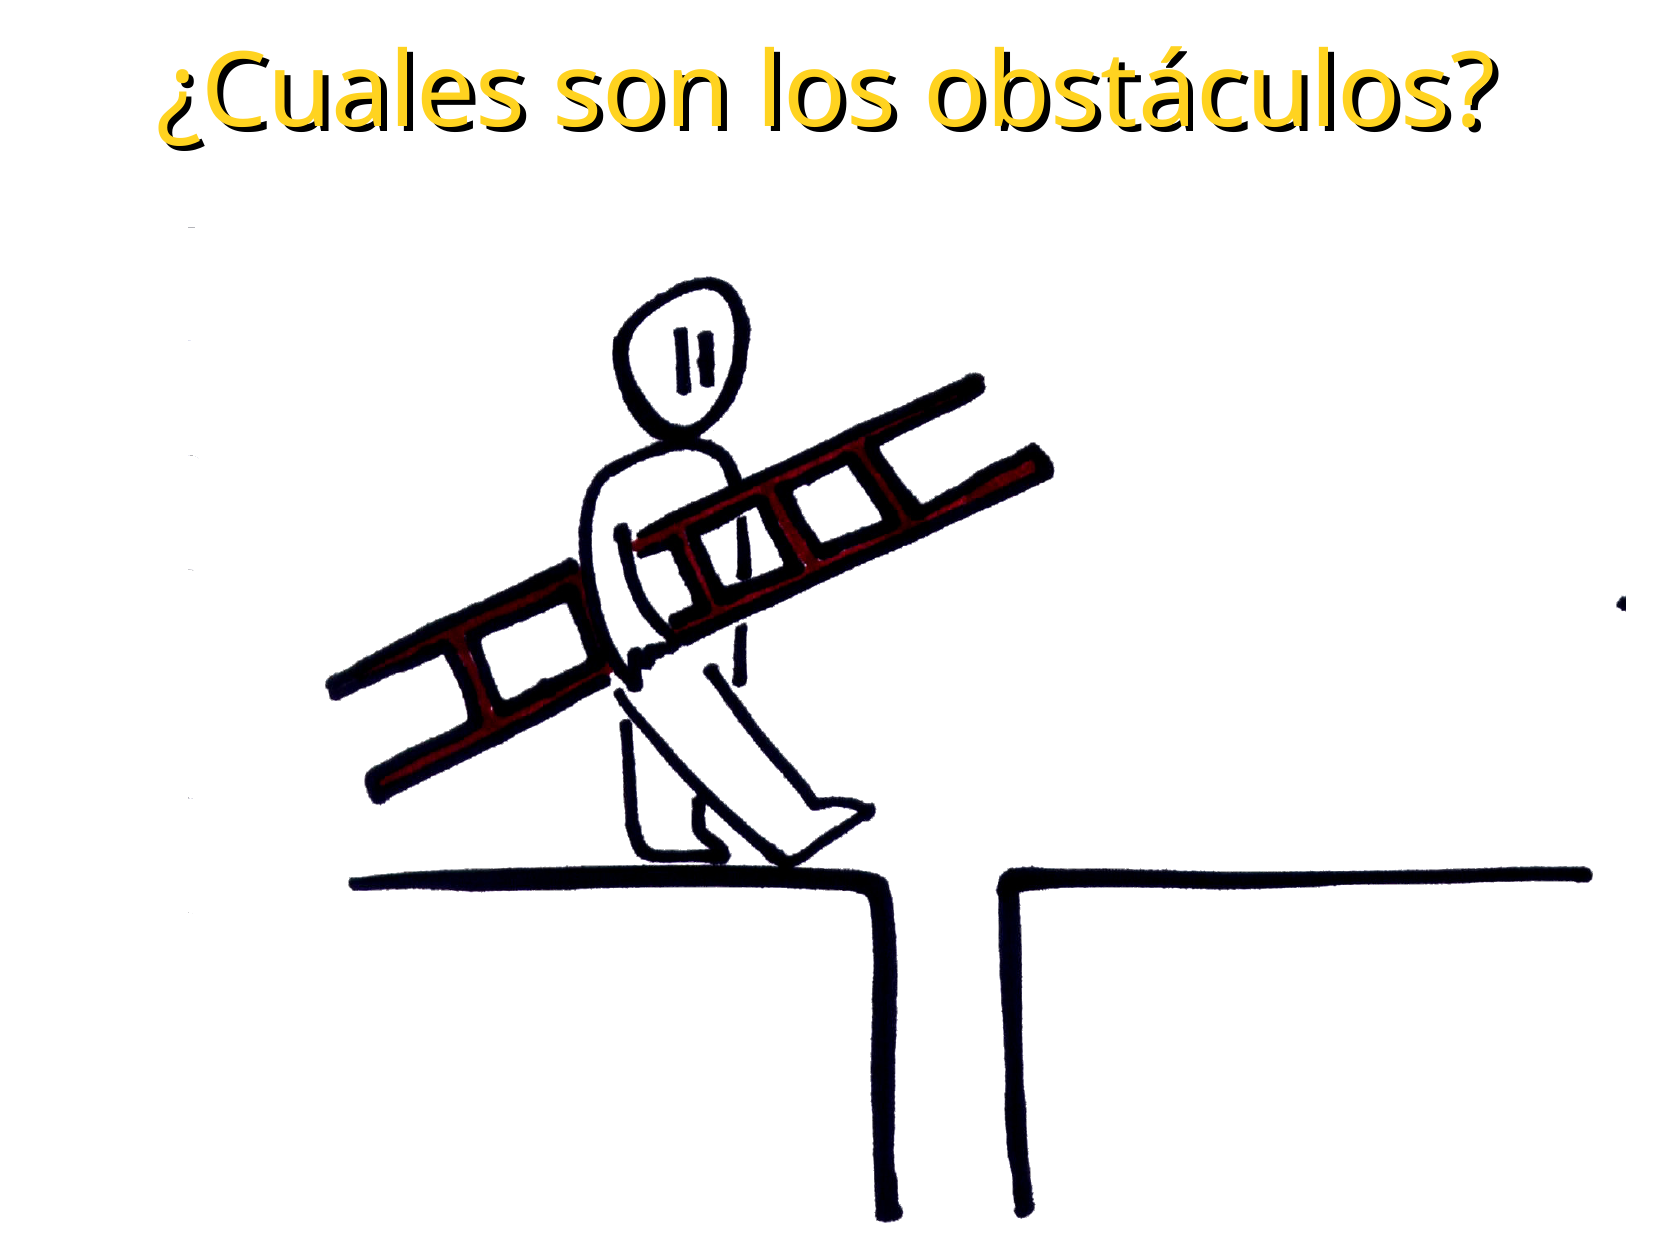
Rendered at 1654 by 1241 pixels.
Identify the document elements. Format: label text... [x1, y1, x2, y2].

title ¿Cuales son los obstáculos? [82, 0, 1571, 189]
picture [188, 200, 1626, 1241]
